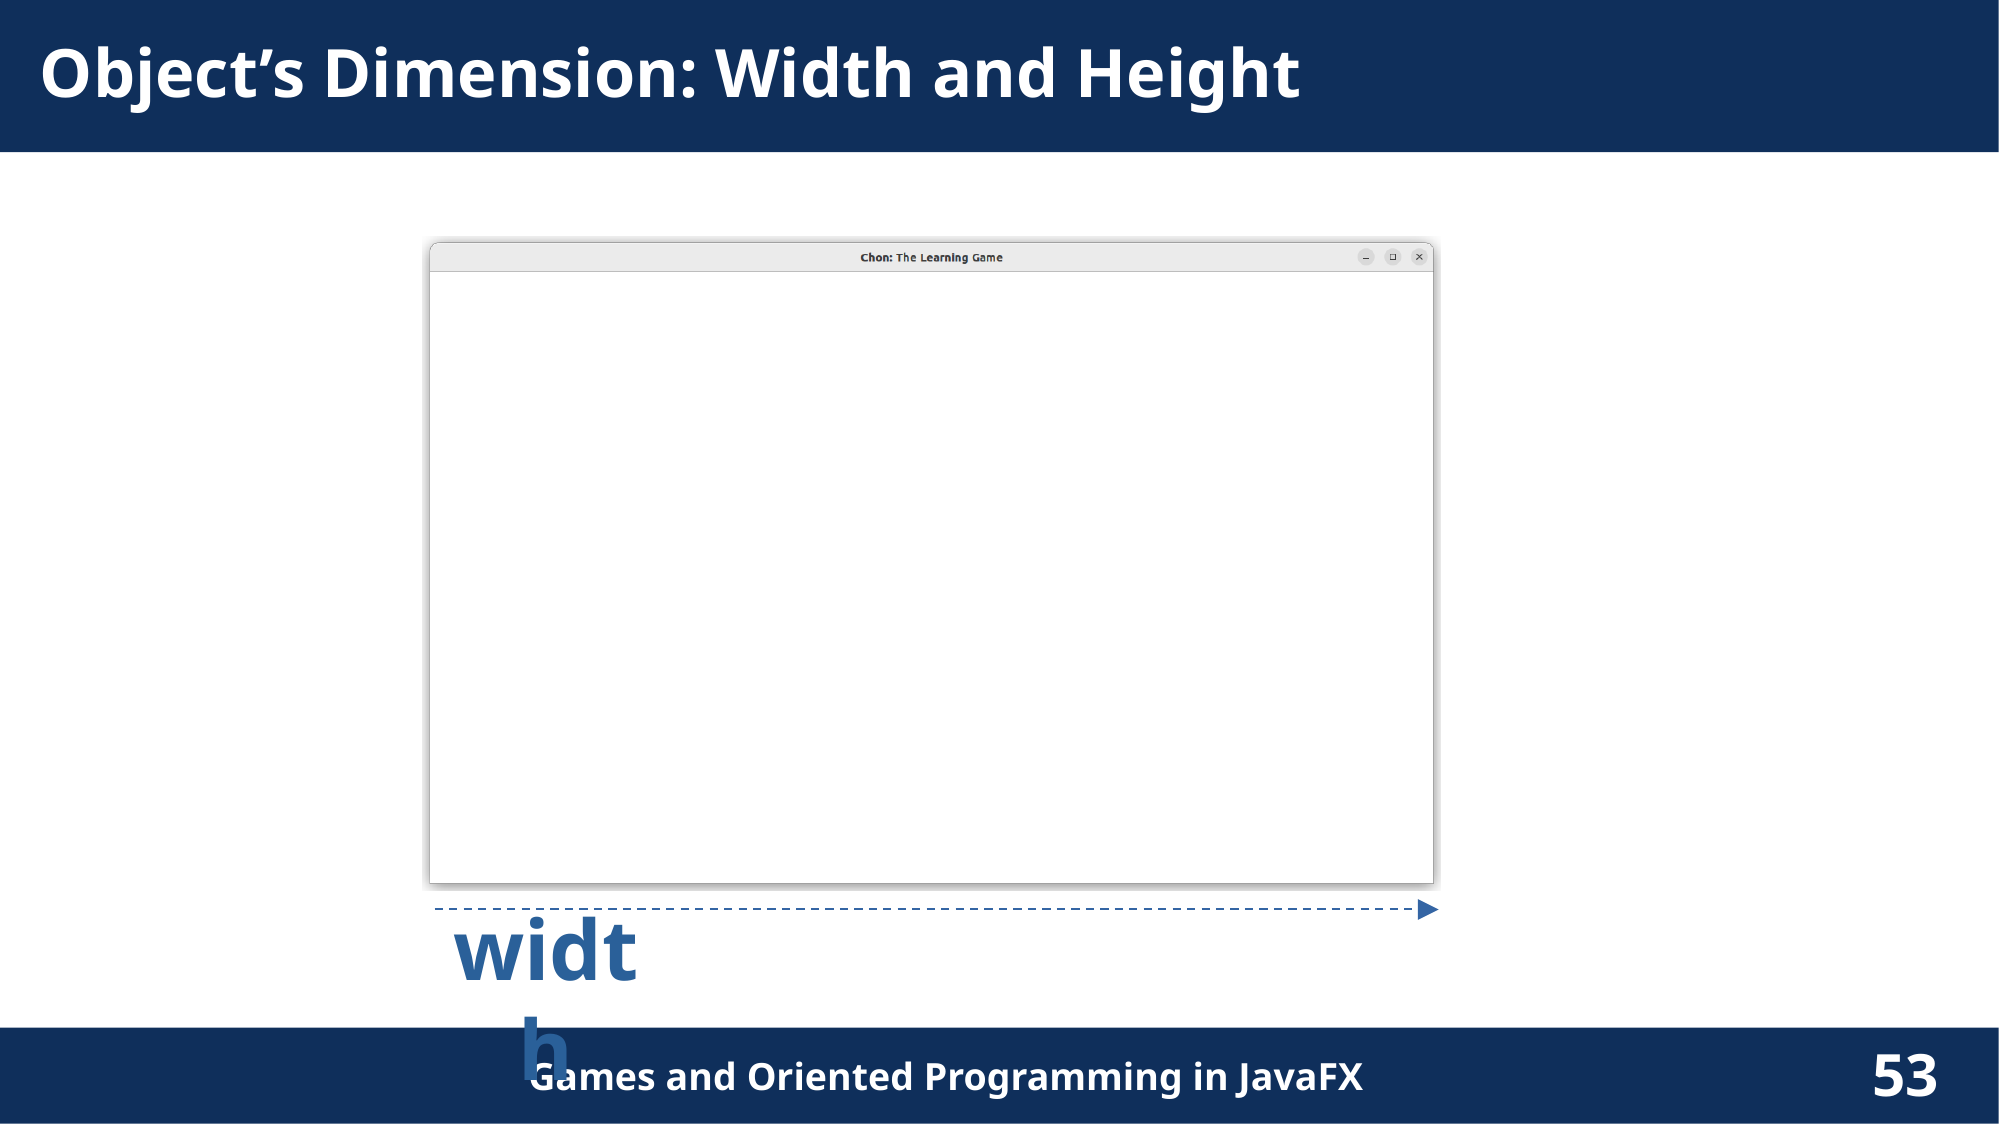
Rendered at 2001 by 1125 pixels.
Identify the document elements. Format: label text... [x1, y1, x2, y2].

text_box Object’s Dimension: Width and Height [25, 23, 1999, 119]
text_box width [413, 890, 680, 1105]
picture [422, 236, 1441, 891]
